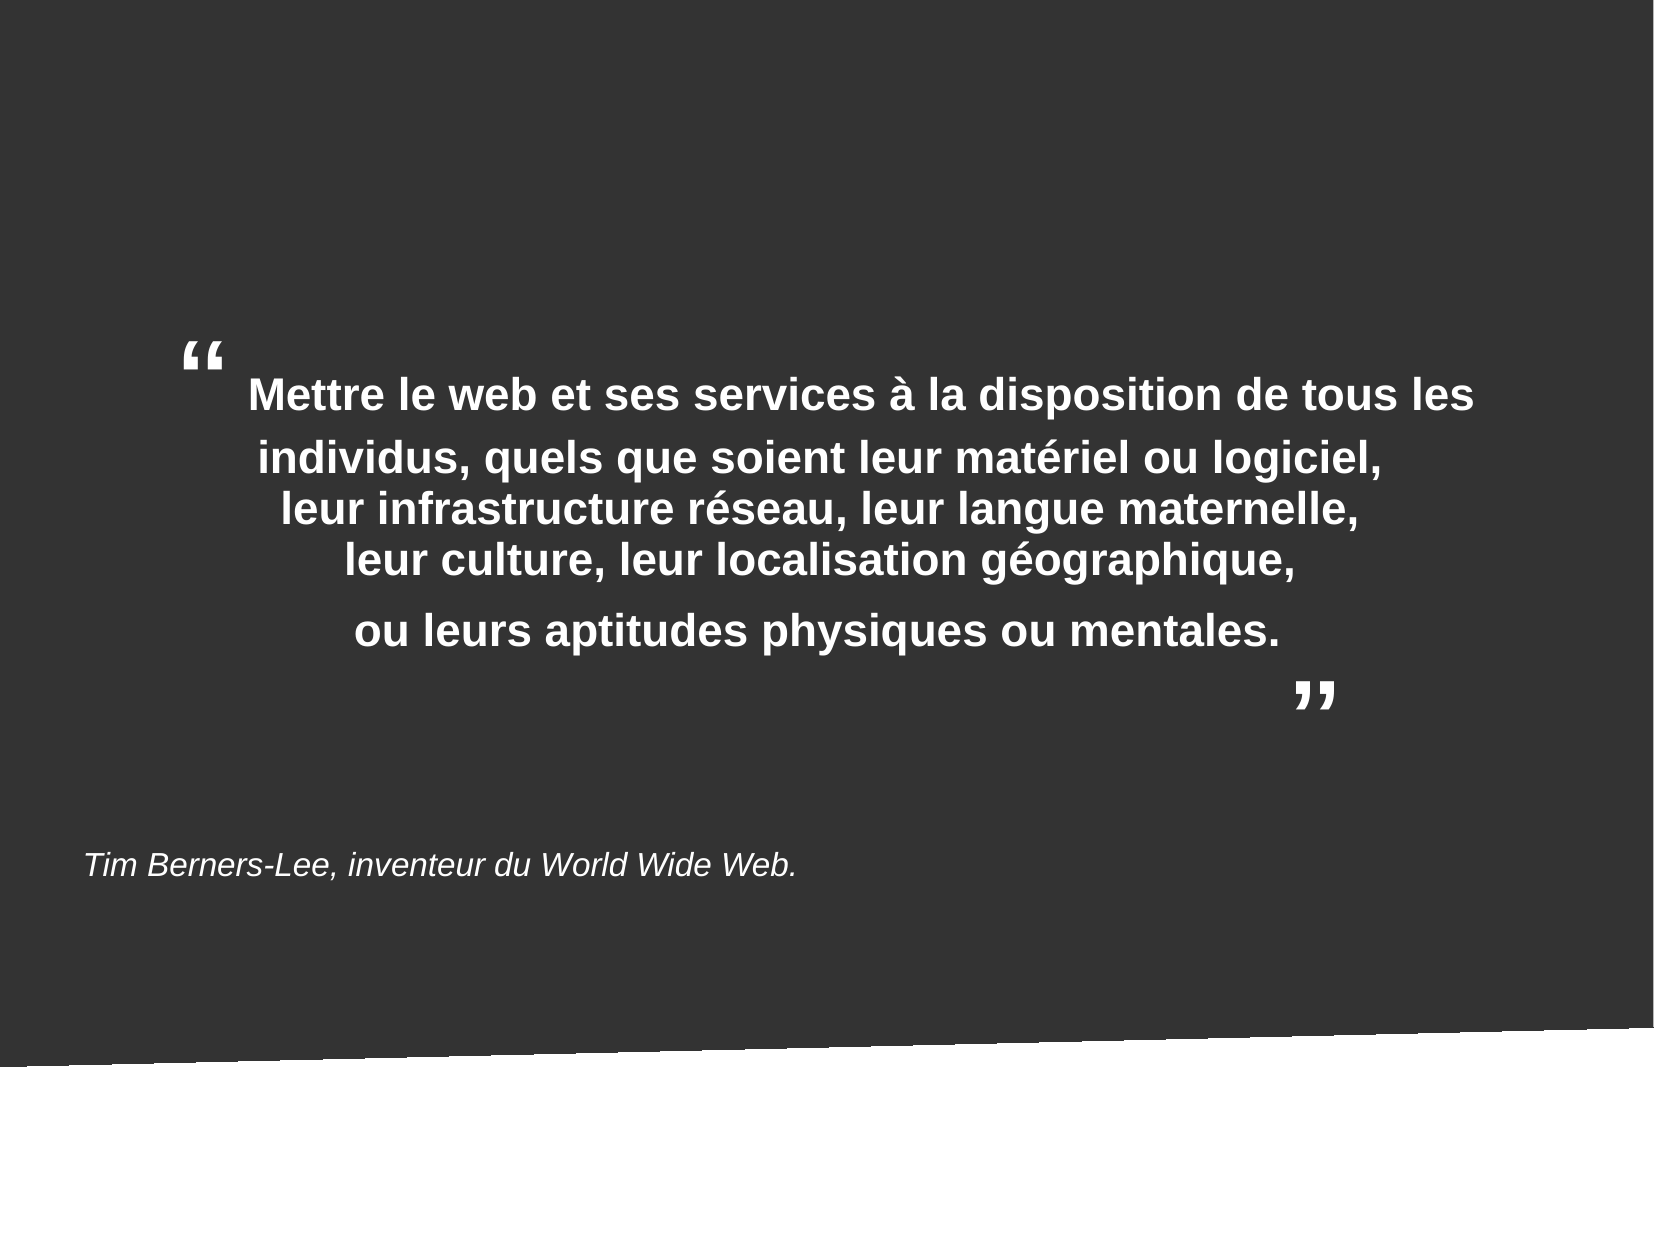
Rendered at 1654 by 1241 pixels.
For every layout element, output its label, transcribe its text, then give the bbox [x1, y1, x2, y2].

subtitle ‘‘ Mettre le web et ses services à la disposition de tous les individus, quels que soient leur matériel ou logiciel, leur infrastructure réseau, leur langue maternelle, leur culture, leur localisation géographique, ou leurs aptitudes physiques ou mentales. ’’ Tim Berners-Lee, inventeur du World Wide Web. [82, 94, 1571, 1109]
text_box [0, 0, 1654, 1067]
